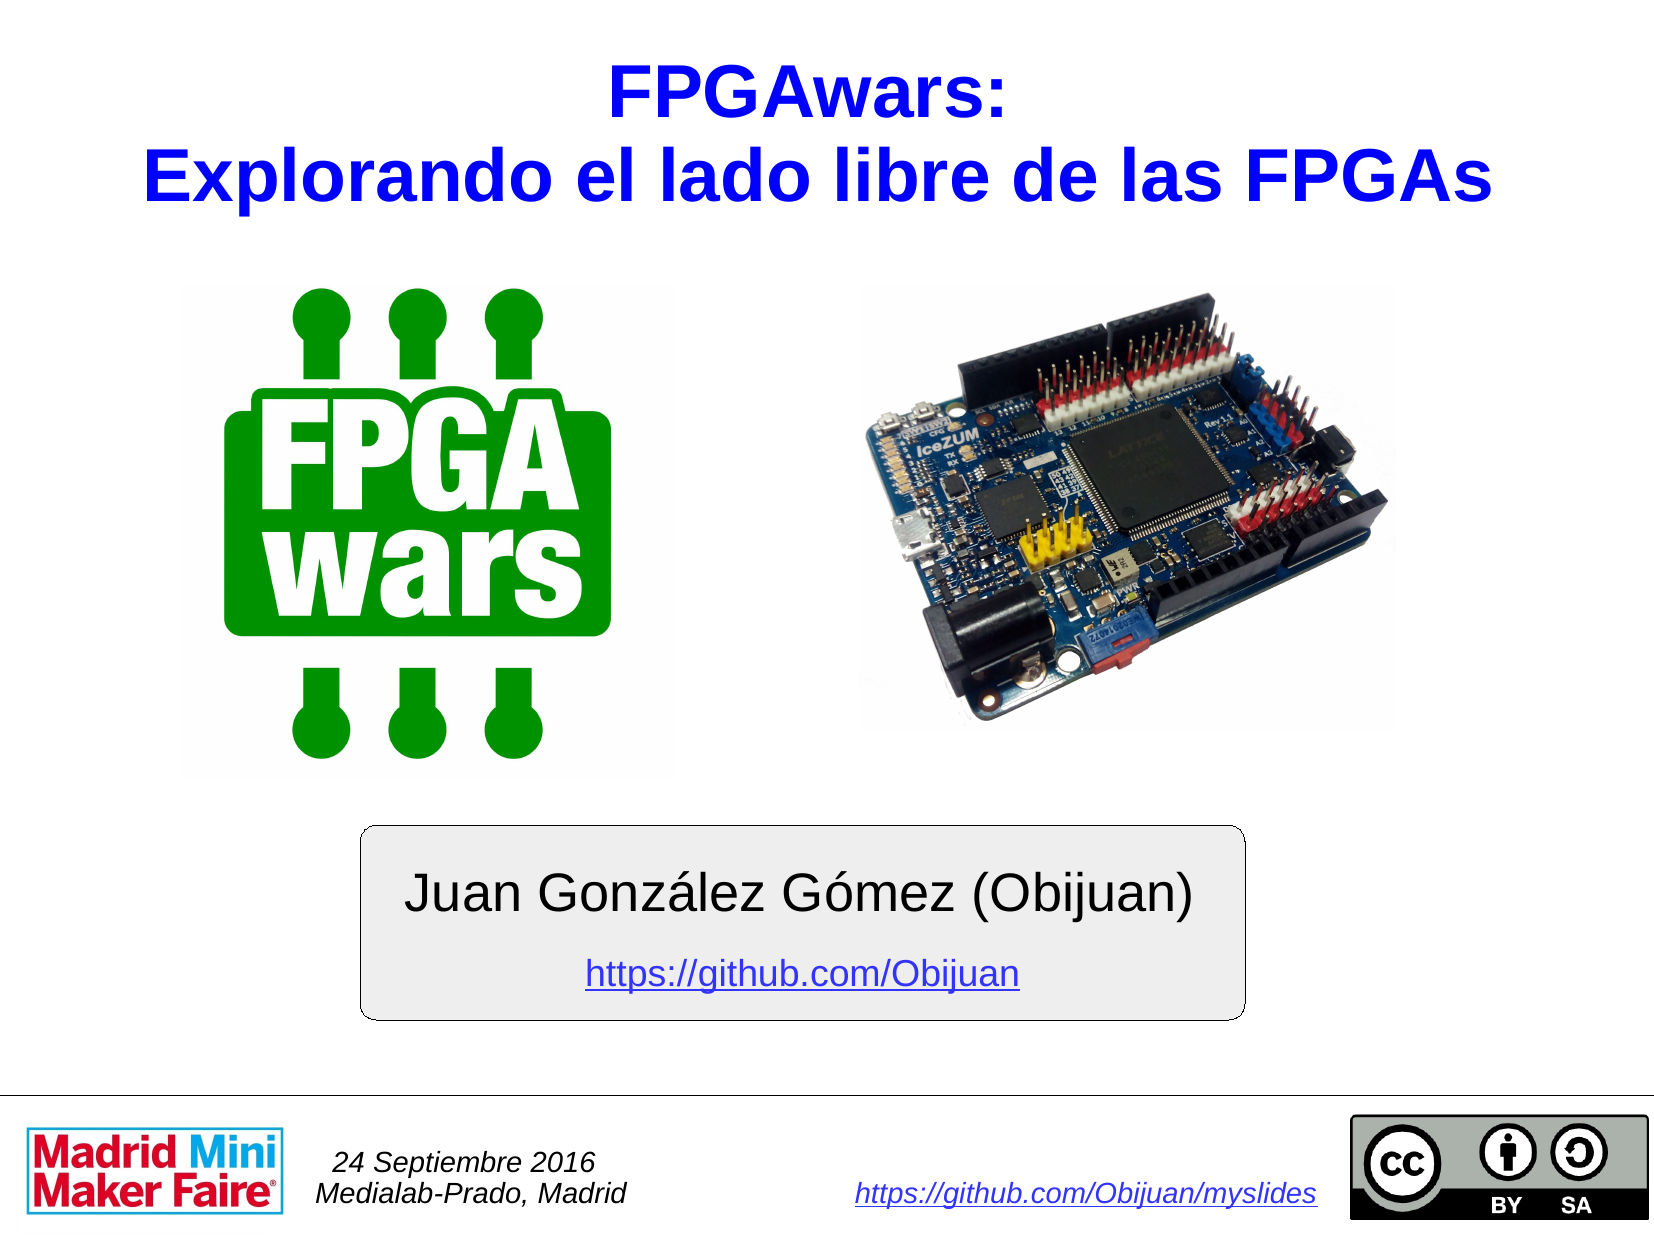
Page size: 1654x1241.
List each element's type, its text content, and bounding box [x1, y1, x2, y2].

picture [15, 1109, 296, 1238]
text_box 24 Septiembre 2016 [317, 1138, 633, 1170]
text_box https://github.com/Obijuan [570, 945, 1036, 1002]
text_box Medialab-Prado, Madrid [300, 1170, 661, 1227]
title FPGAwars: Explorando el lado libre de las FPGAs [75, 30, 1564, 238]
text_box Juan González Gómez (Obijuan) [390, 855, 1231, 946]
text_box https://github.com/Obijuan/myslides [840, 1170, 1366, 1227]
text_box [360, 825, 1246, 1021]
picture [859, 284, 1396, 730]
picture [182, 285, 678, 781]
picture [1350, 1103, 1649, 1231]
